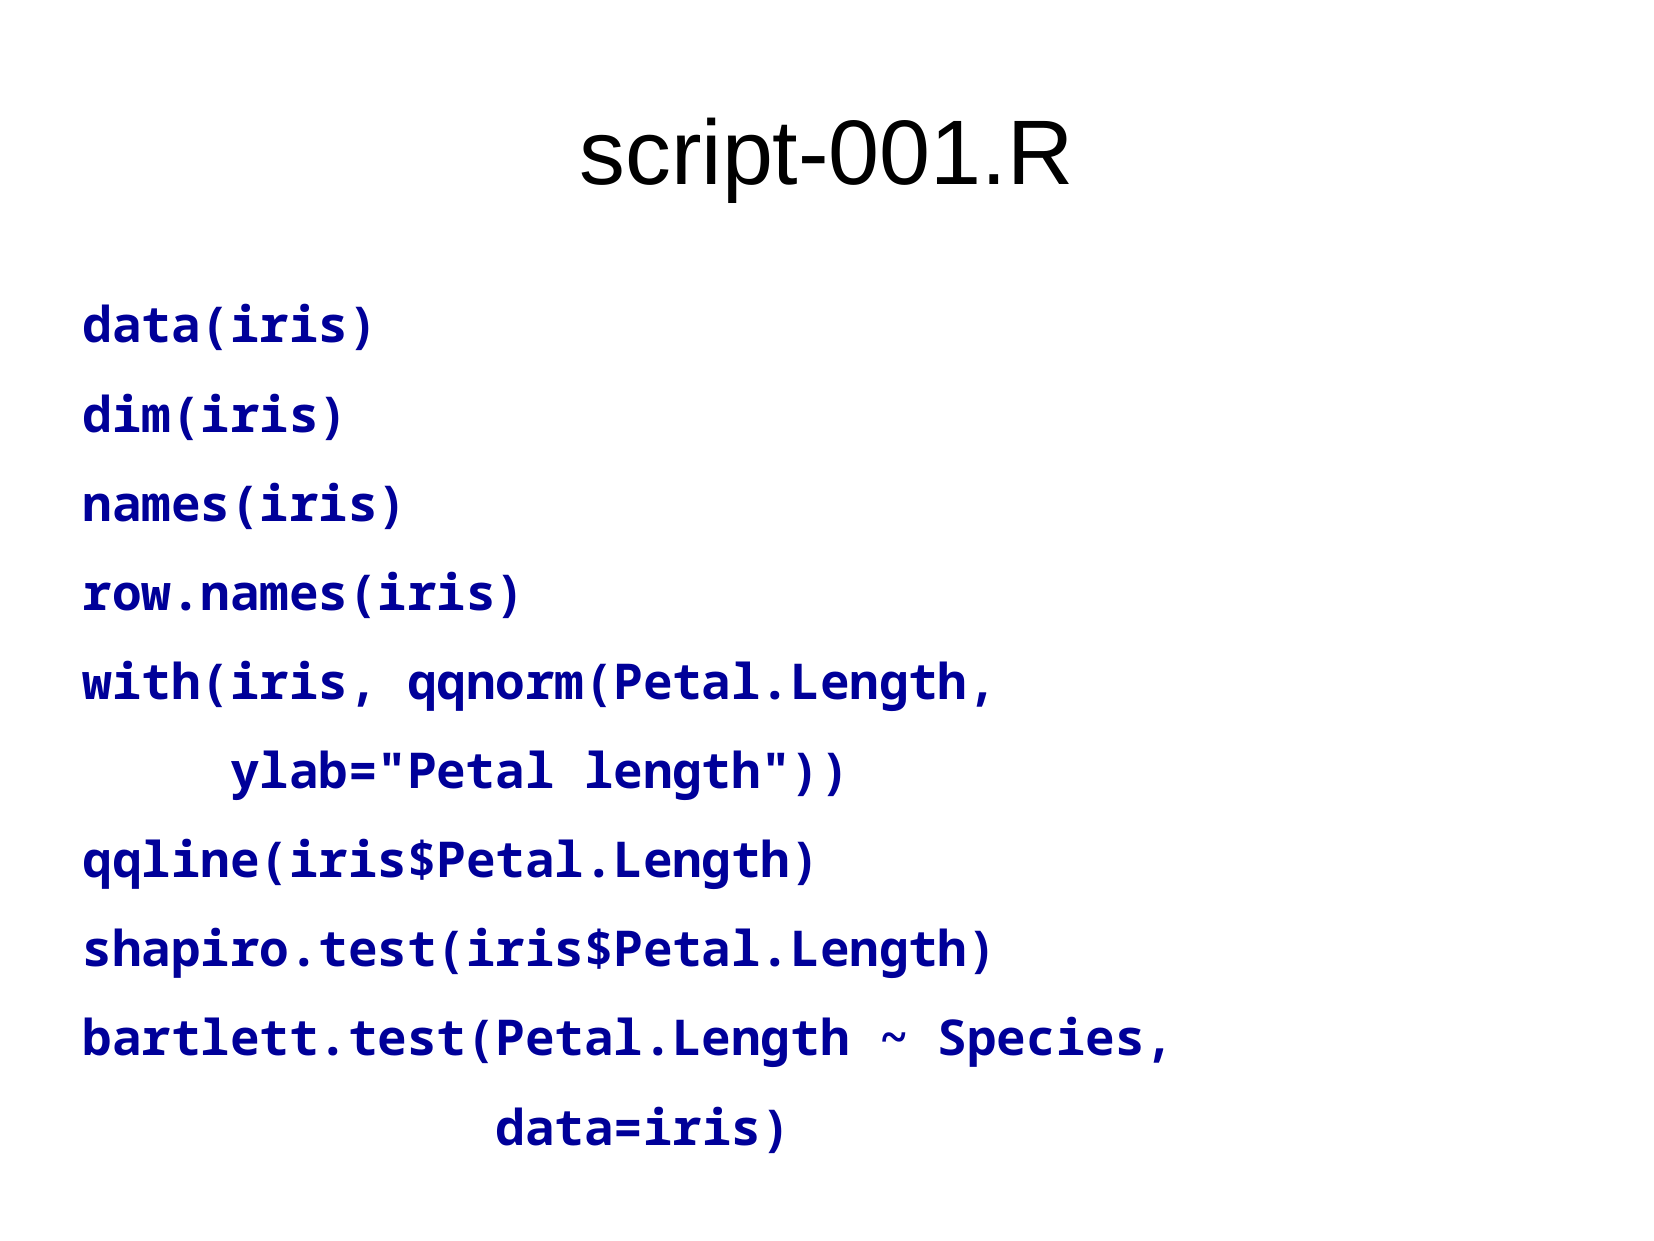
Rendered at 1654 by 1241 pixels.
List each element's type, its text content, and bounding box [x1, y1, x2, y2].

title script-001.R [82, 49, 1571, 257]
list data(iris) dim(iris) names(iris) row.names(iris) with(iris, qqnorm(Petal.Length, ylab="Petal length")) qqline(iris$Petal.Length) shapiro.test(iris$Petal.Length) bartlett.test(Petal.Length ~ Species, data=iris) [82, 290, 1571, 1170]
